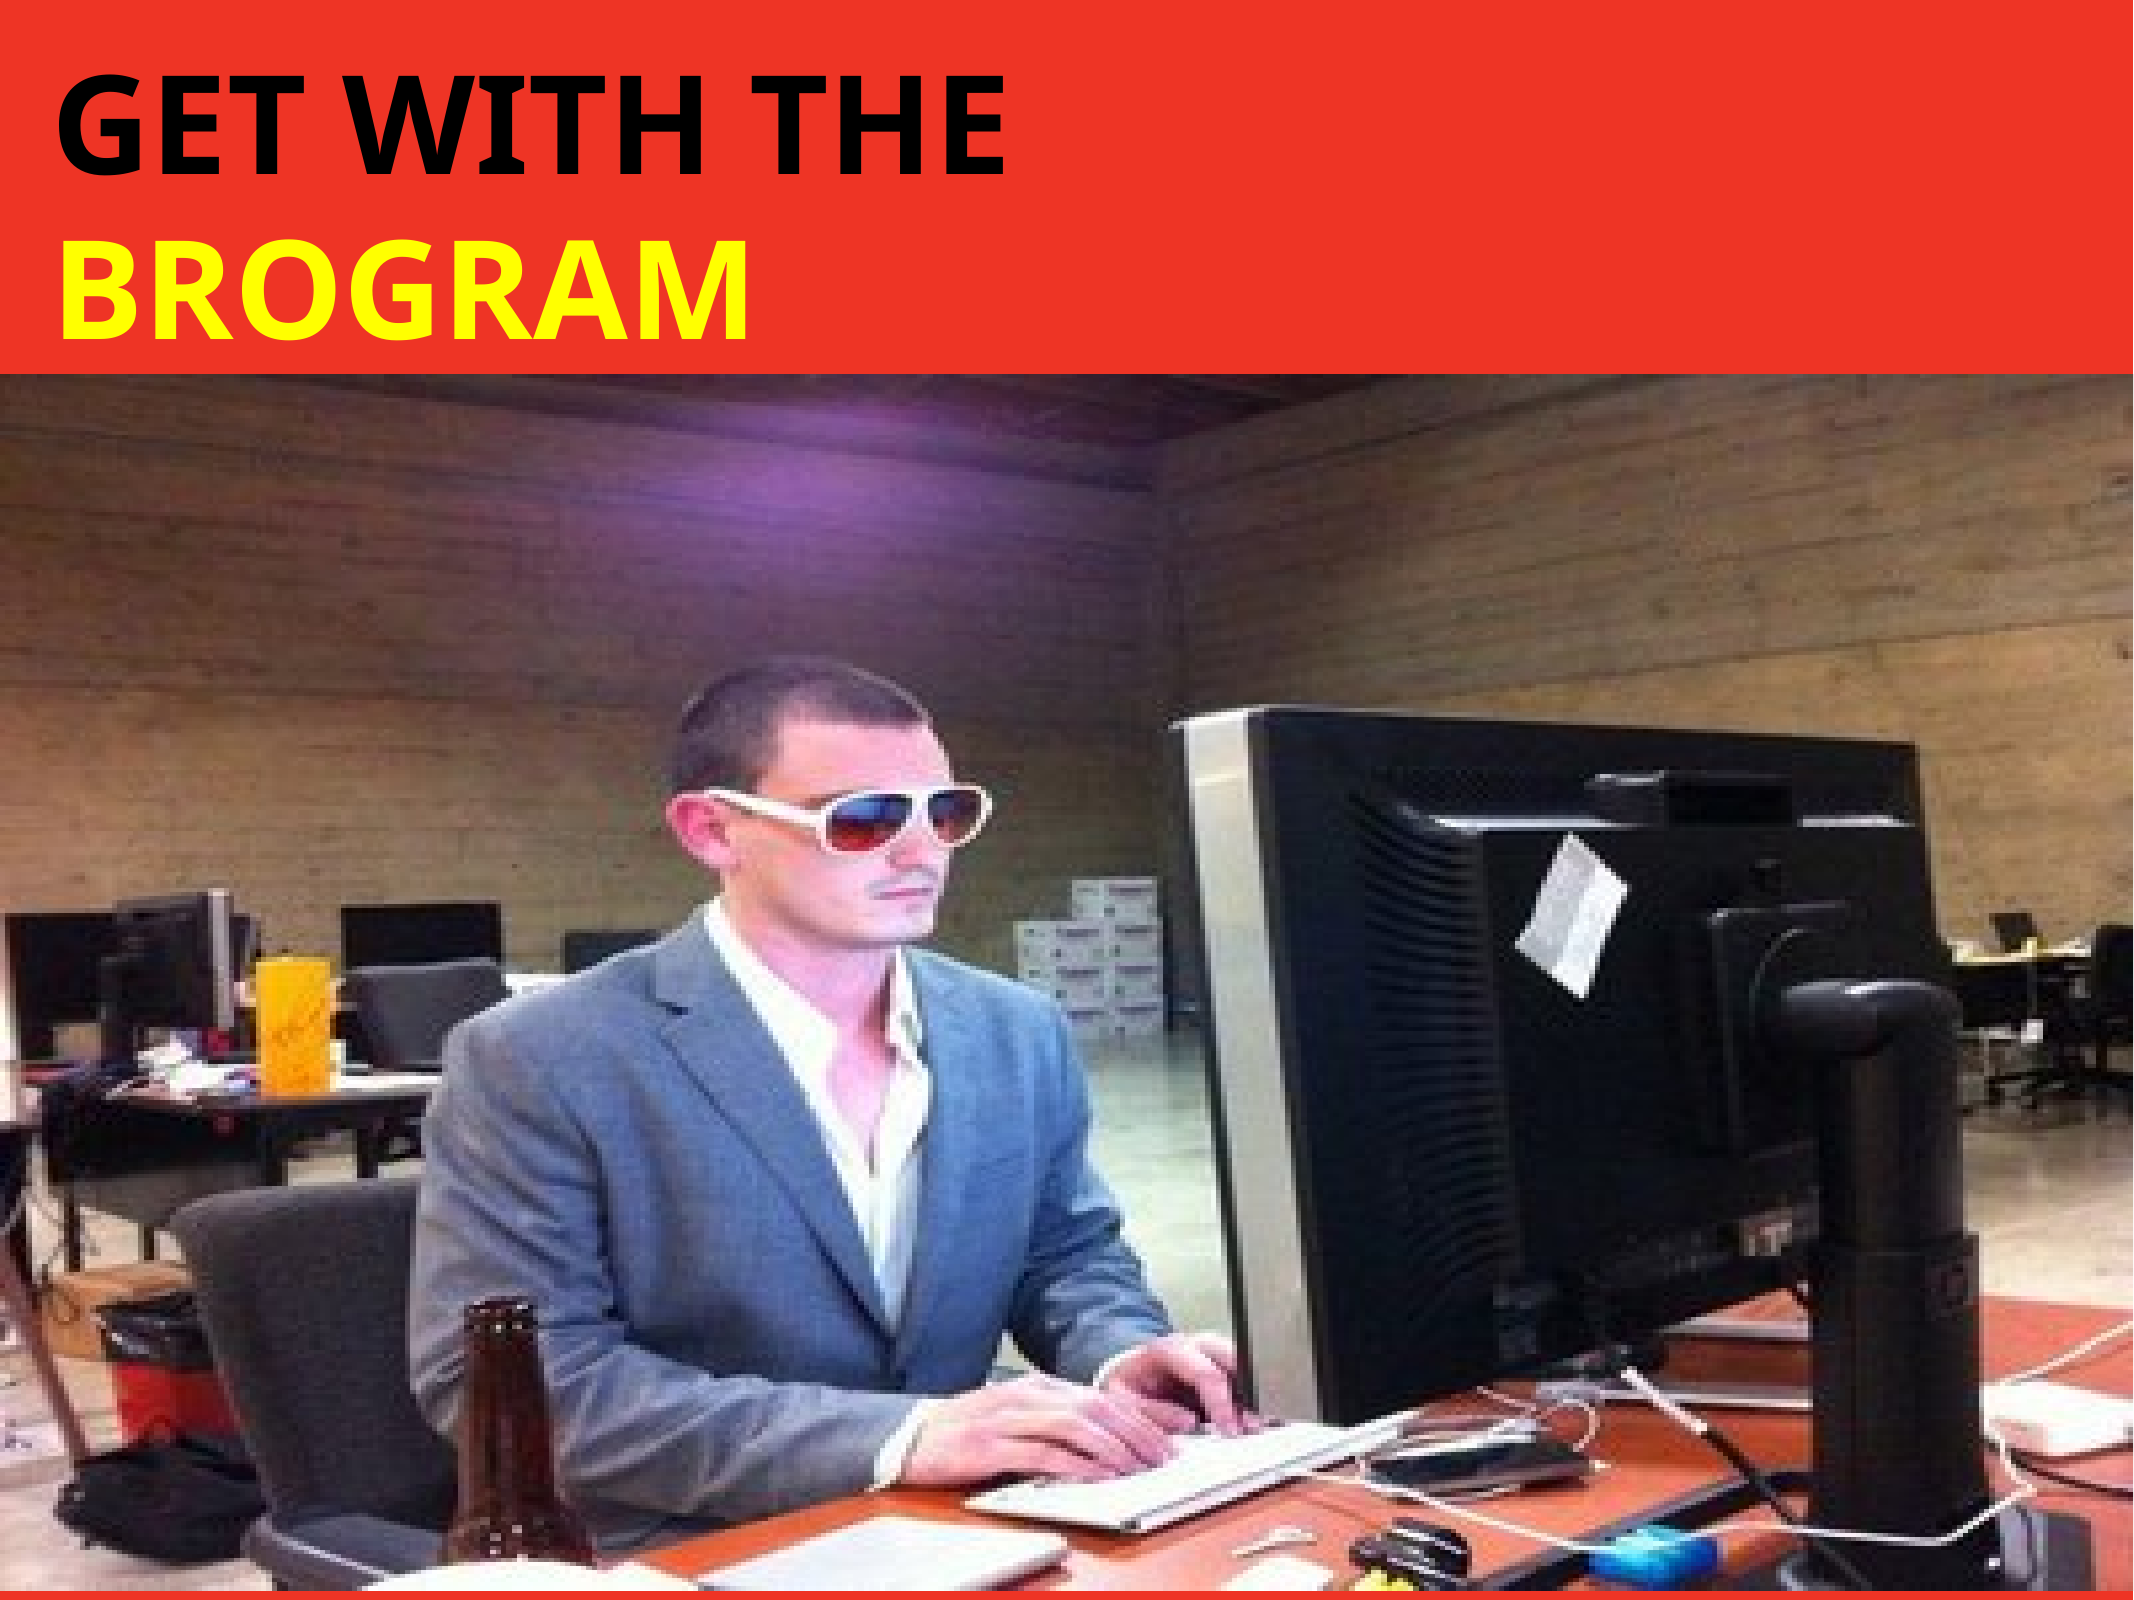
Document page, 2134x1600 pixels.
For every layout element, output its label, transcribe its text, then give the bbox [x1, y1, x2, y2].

picture [0, 374, 2134, 1591]
text_box GET WITH THE BROGRAM [41, 37, 2134, 374]
